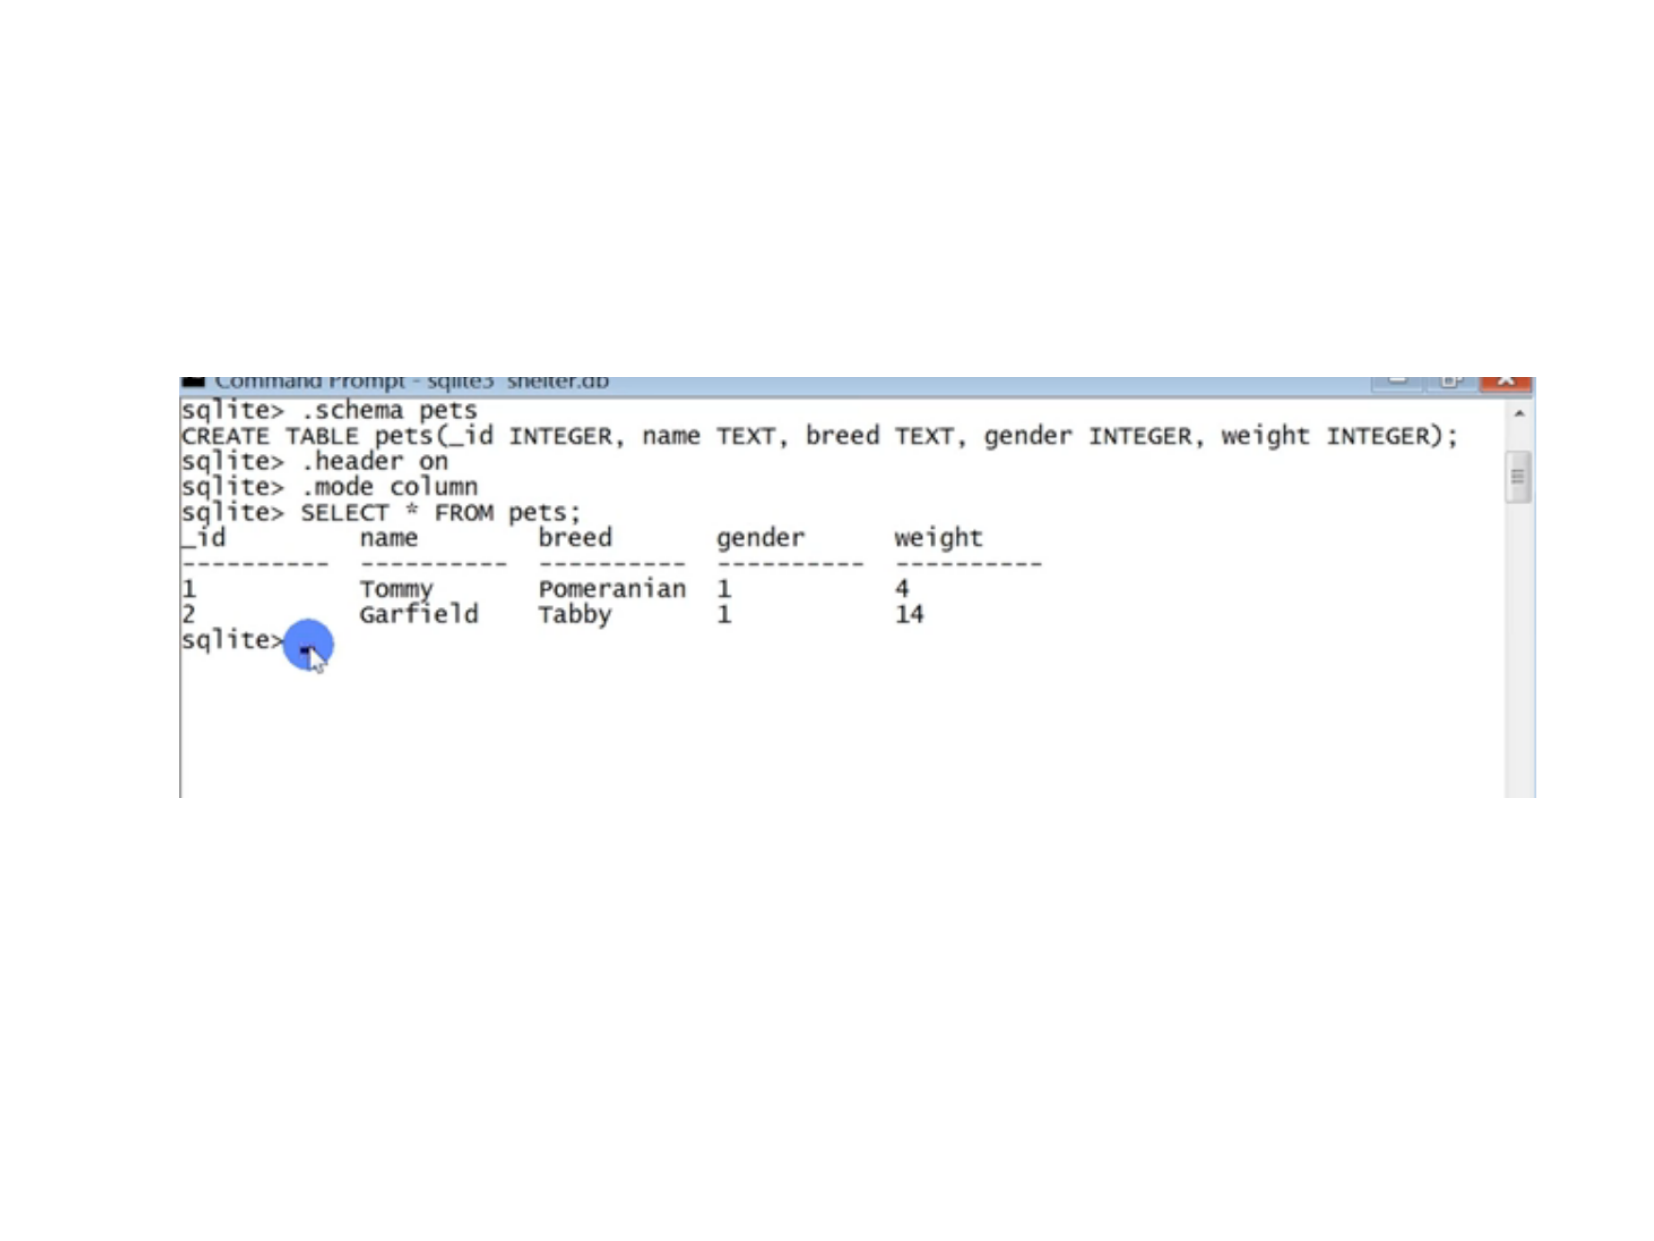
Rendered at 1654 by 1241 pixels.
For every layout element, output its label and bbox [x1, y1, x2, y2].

picture [177, 377, 1542, 798]
